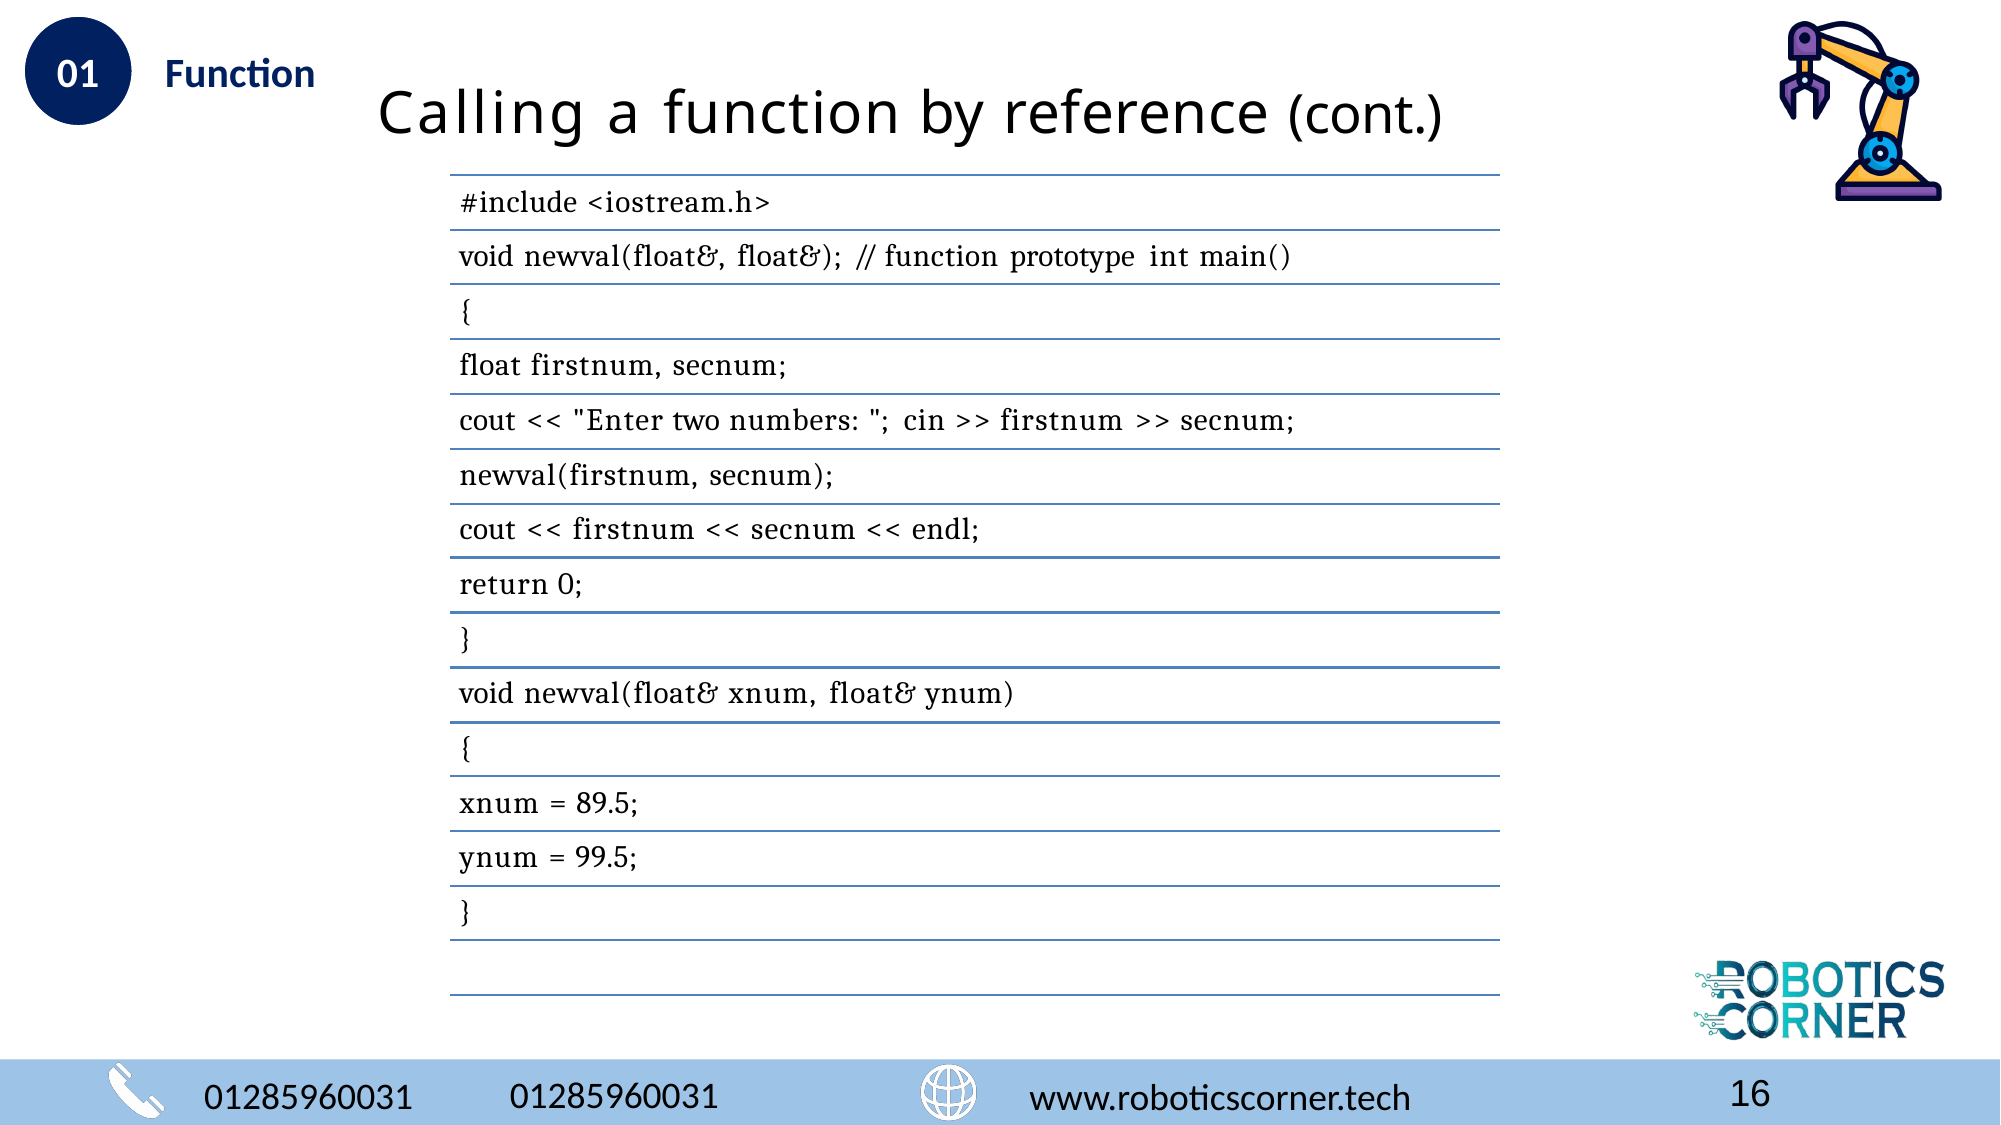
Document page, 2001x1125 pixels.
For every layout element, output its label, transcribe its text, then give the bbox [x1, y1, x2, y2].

picture [1680, 859, 1953, 1125]
text_box 01 [22, 14, 134, 128]
title Calling a function by reference (cont.) [375, 14, 1601, 205]
picture [1771, 21, 1950, 201]
text_box #include <iostream.h> void newval(float&, float&); // function prototype int main() { float firstnum, secnum; cout << "Enter two numbers: "; cin >> firstnum >> secnum; newval(firstnum, secnum); cout << firstnum << secnum << endl; return 0; } void newval(float& xnum, float& ynum) { xnum = 89.5; ynum = 99.5; } [457, 161, 1591, 929]
picture [103, 1057, 170, 1124]
text_box Function [150, 38, 622, 103]
text_box <number> [1714, 1065, 1916, 1125]
picture [915, 1059, 981, 1125]
